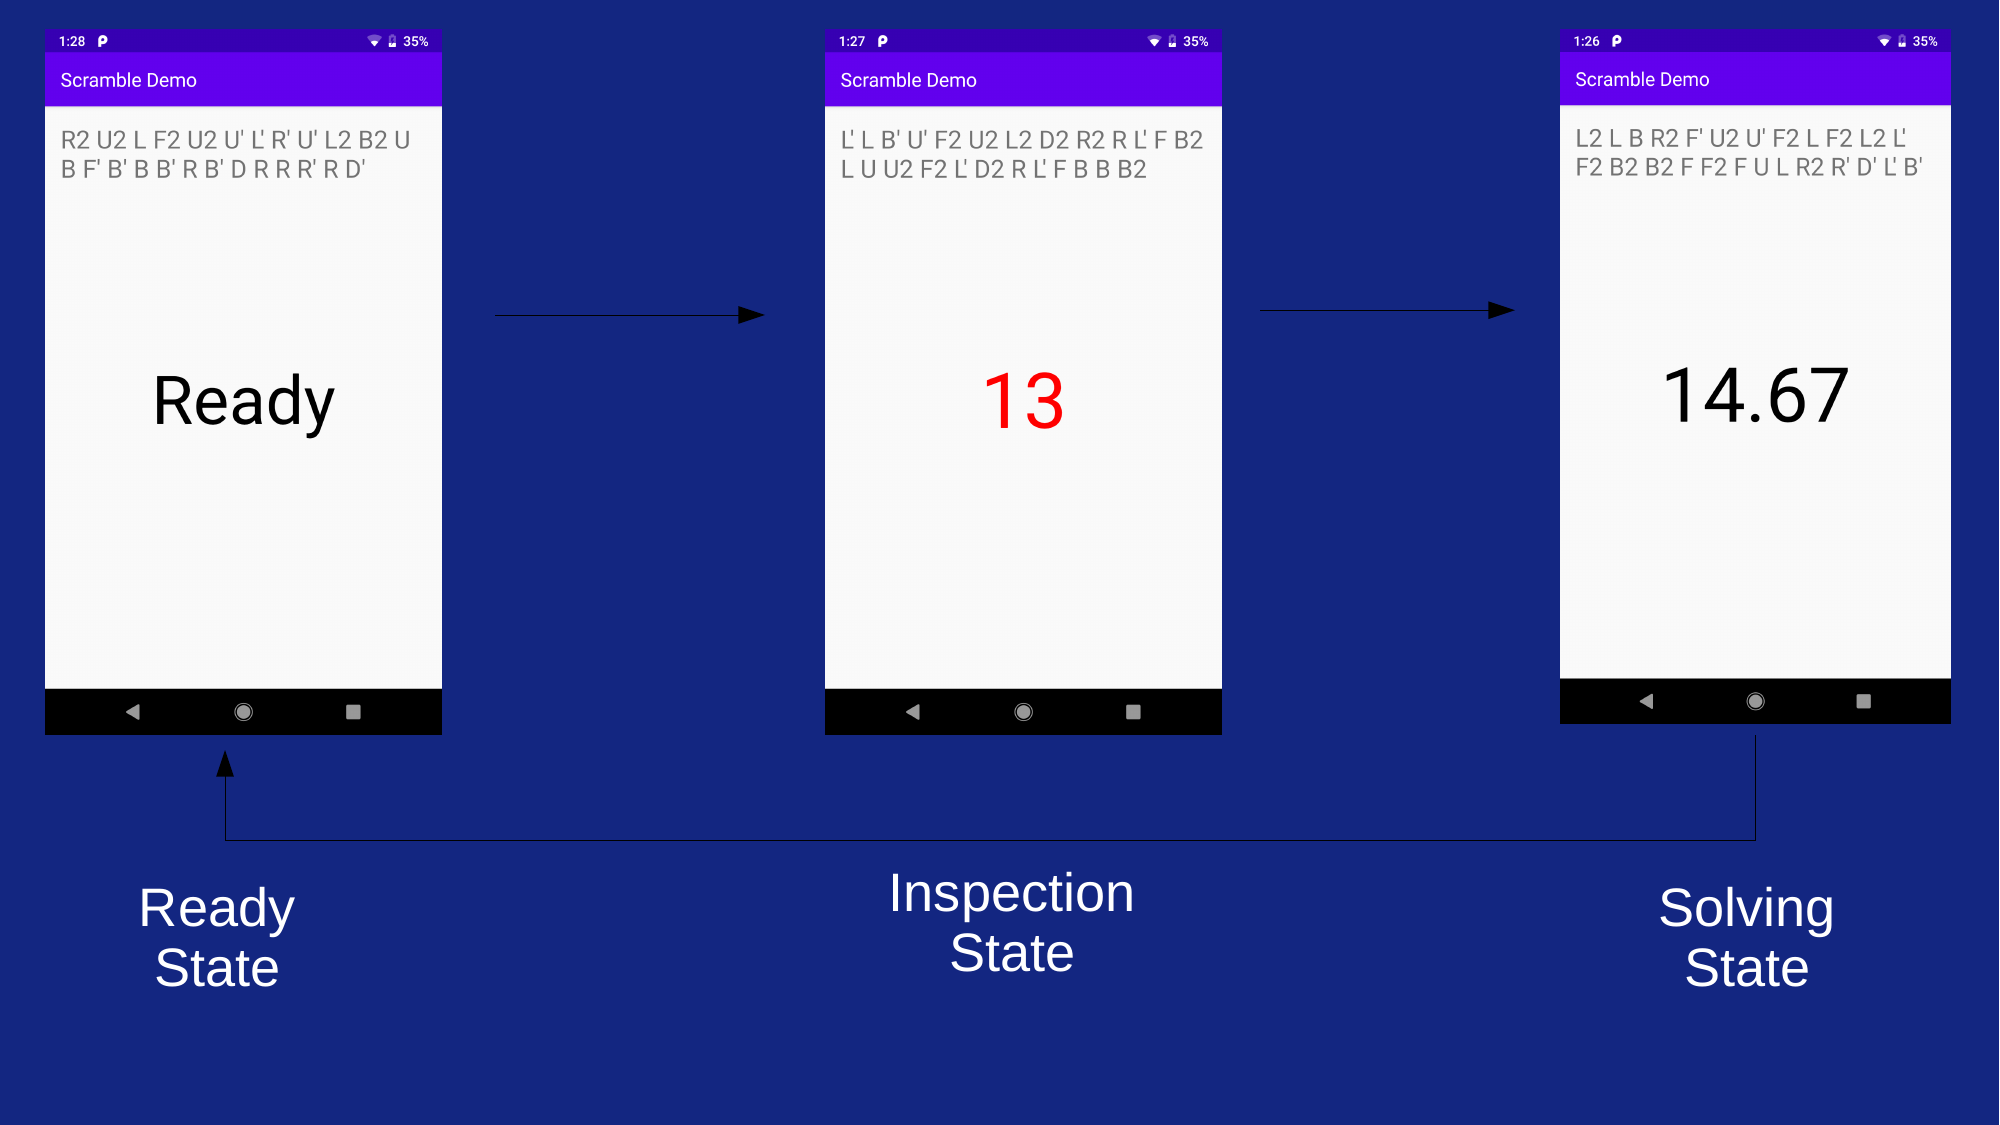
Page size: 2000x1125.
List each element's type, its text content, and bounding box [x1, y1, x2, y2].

picture [45, 29, 442, 736]
picture [825, 29, 1222, 735]
text_box Ready State [30, 870, 406, 1096]
text_box Inspection State [825, 855, 1201, 1066]
picture [1560, 29, 1951, 724]
text_box Solving State [1560, 870, 1936, 1096]
